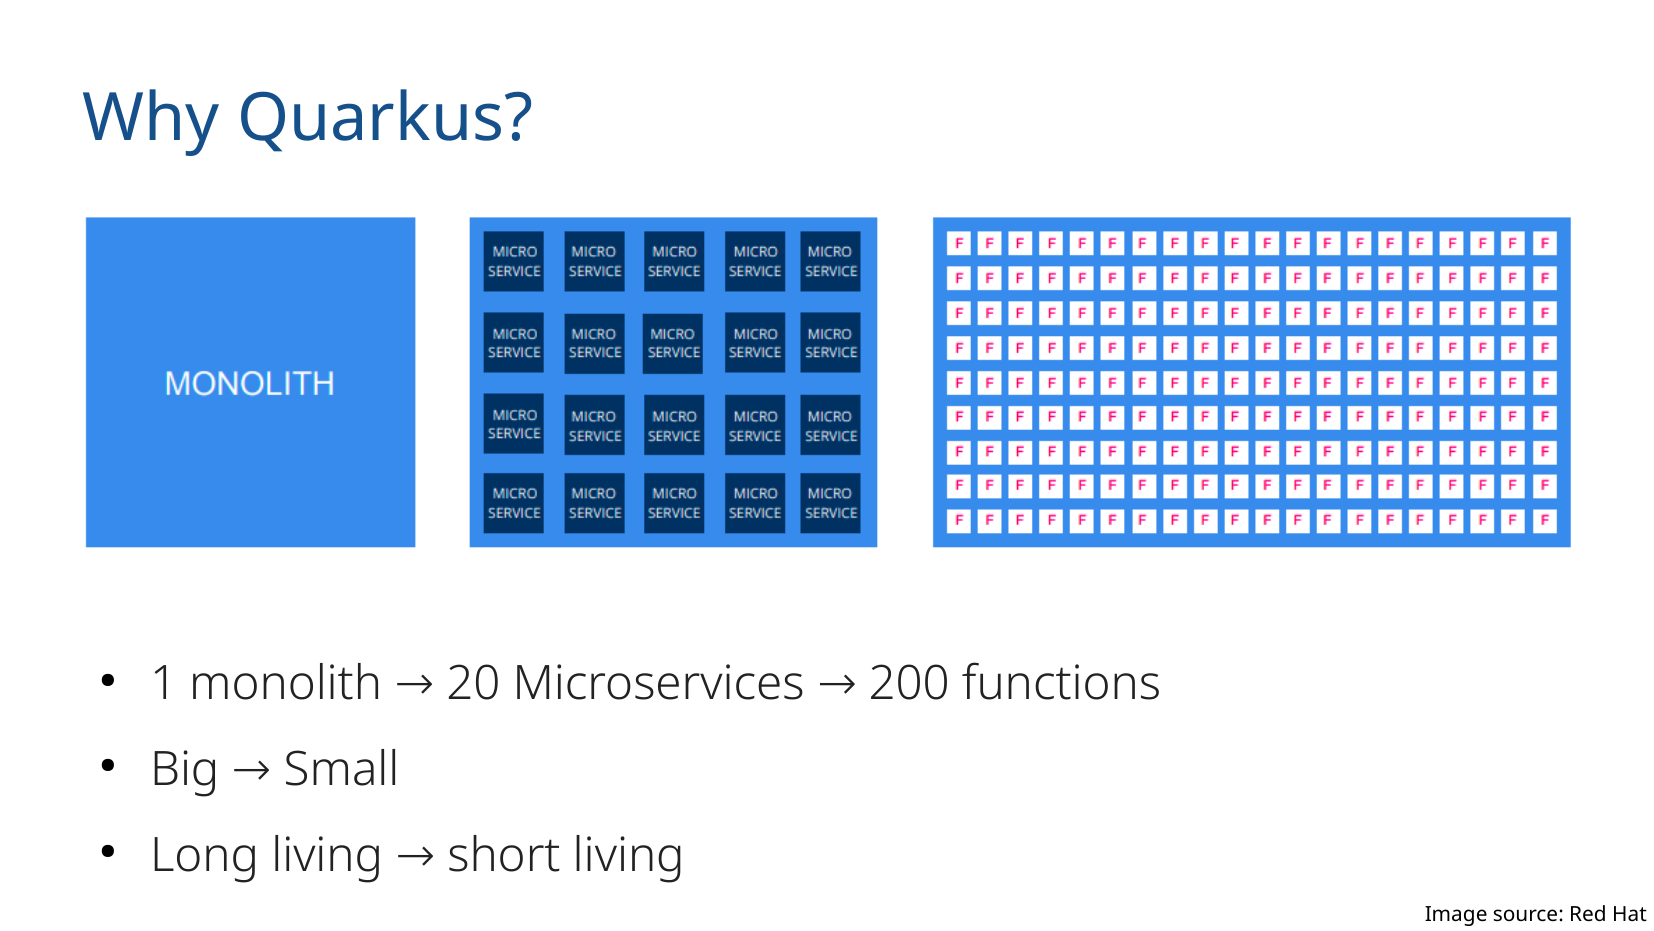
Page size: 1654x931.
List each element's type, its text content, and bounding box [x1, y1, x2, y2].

text_box Image source: Red Hat [1181, 891, 1654, 931]
picture [82, 212, 1578, 553]
title Why Quarkus? [82, 37, 1571, 193]
list 1 monolith → 20 Microservices → 200 functions Big → Small Long living → short living [82, 648, 1583, 886]
